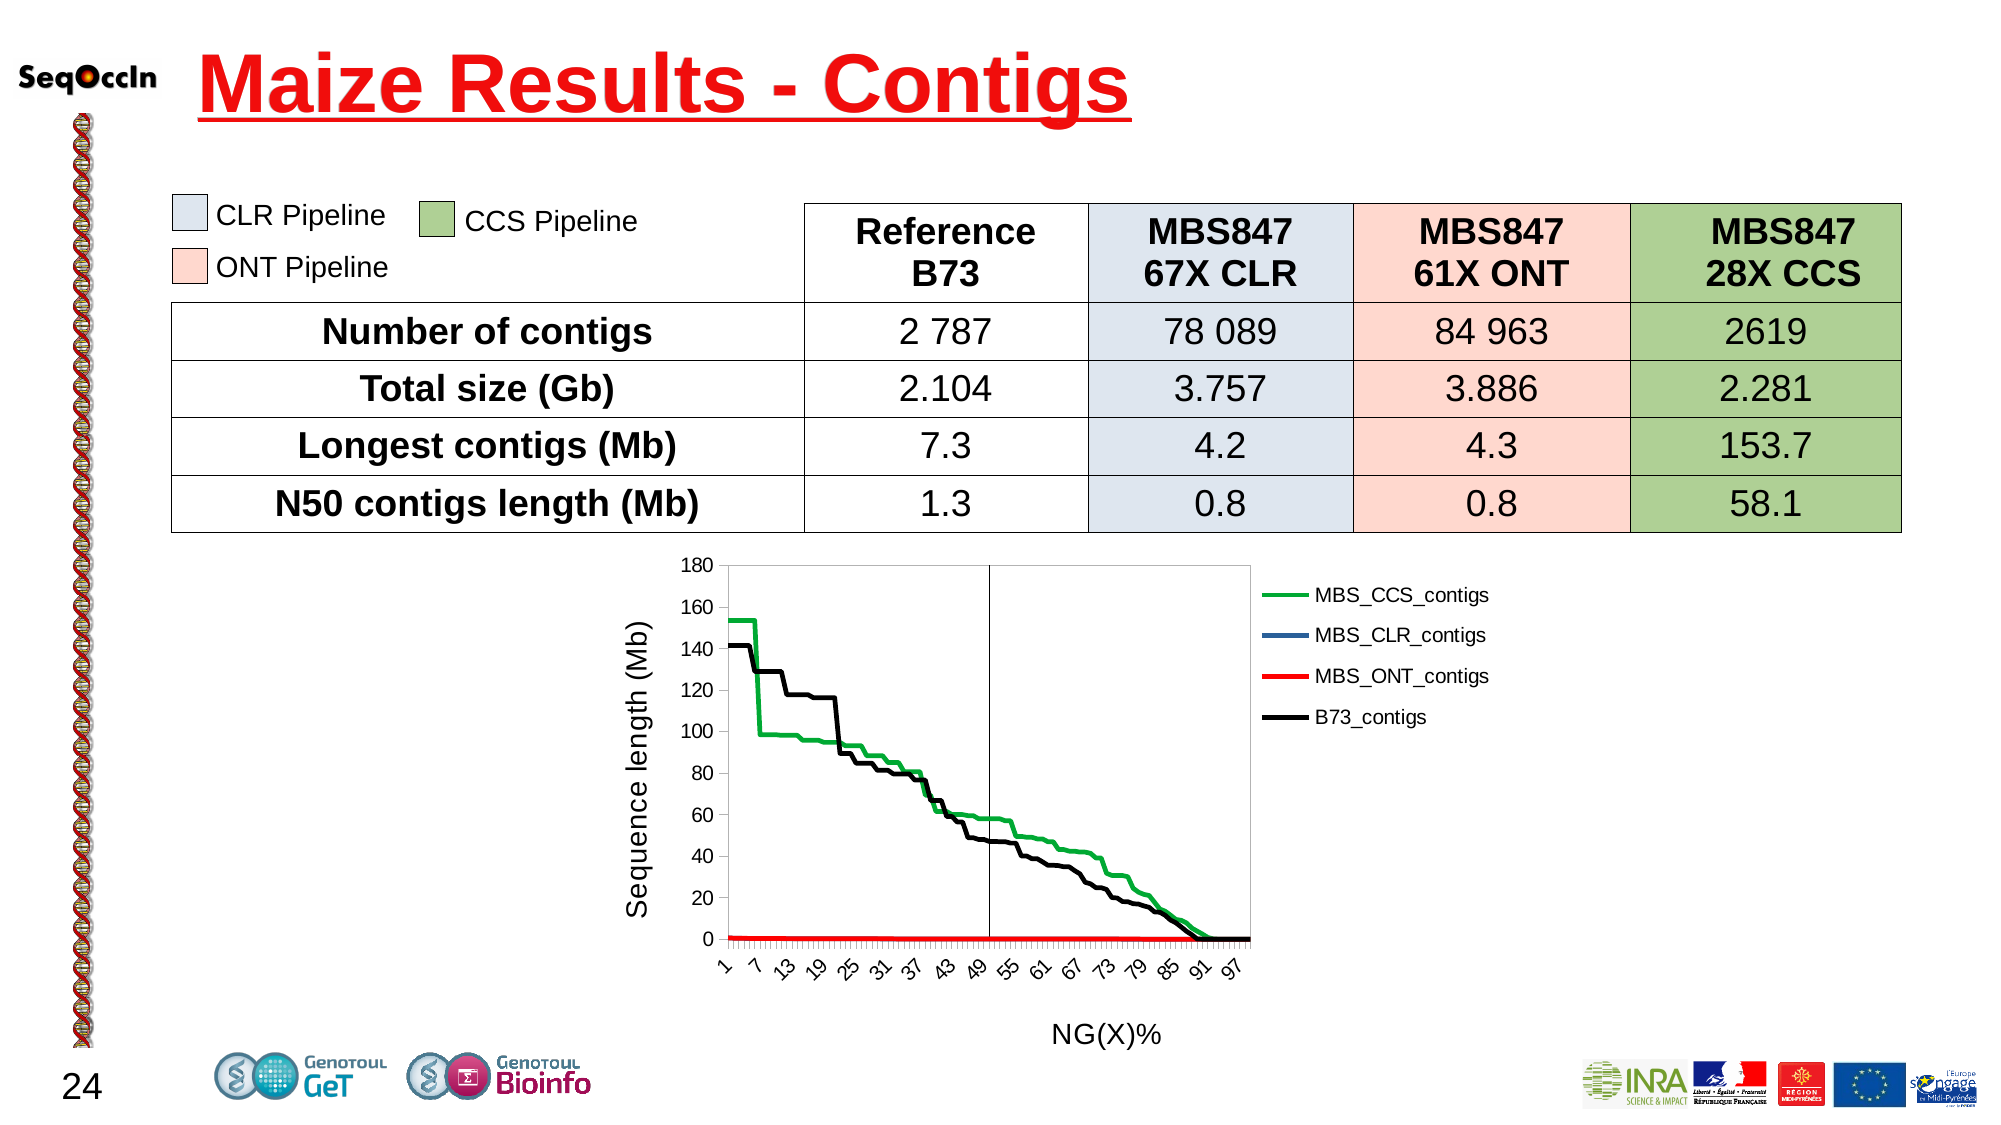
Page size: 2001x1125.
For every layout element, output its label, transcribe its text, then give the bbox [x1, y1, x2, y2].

text_box [172, 248, 201, 284]
picture [400, 1046, 597, 1106]
table_cell 2 787 [805, 303, 1088, 360]
text_box CCS Pipeline [449, 197, 654, 245]
picture [1581, 1059, 1689, 1109]
table_cell 4.3 [1354, 418, 1630, 475]
table_cell 58.1 [1631, 476, 1901, 532]
text_box [172, 194, 201, 231]
text_box [419, 201, 449, 237]
table_cell 1.3 [805, 476, 1088, 532]
table_header MBS847 67X CLR [1089, 204, 1353, 302]
table_header MBS847 28X CCS [1631, 204, 1901, 302]
text_box CLR Pipeline [201, 191, 402, 239]
table_cell 3.886 [1354, 361, 1630, 417]
table_cell 0.8 [1354, 476, 1630, 532]
text_box ONT Pipeline [201, 244, 404, 292]
table_cell 4.2 [1089, 418, 1353, 475]
text_box Maize Results - contigs [183, 30, 1837, 203]
picture [1832, 1061, 1983, 1111]
picture [208, 1046, 392, 1106]
picture [13, 58, 162, 99]
table_cell 3.757 [1089, 361, 1353, 417]
table_cell N50 contigs length (Mb) [172, 476, 804, 532]
table_cell 153.7 [1631, 418, 1901, 475]
table_cell 7.3 [805, 418, 1088, 475]
table_cell Number of contigs [172, 303, 804, 360]
table_cell 2.281 [1631, 361, 1901, 417]
table_header MBS847 61X ONT [1354, 204, 1630, 302]
table_header Reference B73 [805, 204, 1088, 302]
table_cell 78 089 [1089, 303, 1353, 360]
table_cell 2619 [1631, 303, 1901, 360]
chart [584, 543, 1524, 1072]
table_header [172, 204, 804, 302]
picture [73, 113, 91, 1048]
table_cell 0.8 [1089, 476, 1353, 532]
picture [1778, 1062, 1825, 1106]
table_cell Longest contigs (Mb) [172, 418, 804, 475]
table_cell 2.104 [805, 361, 1088, 417]
table_cell Total size (Gb) [172, 361, 804, 417]
table_cell 84 963 [1354, 303, 1630, 360]
